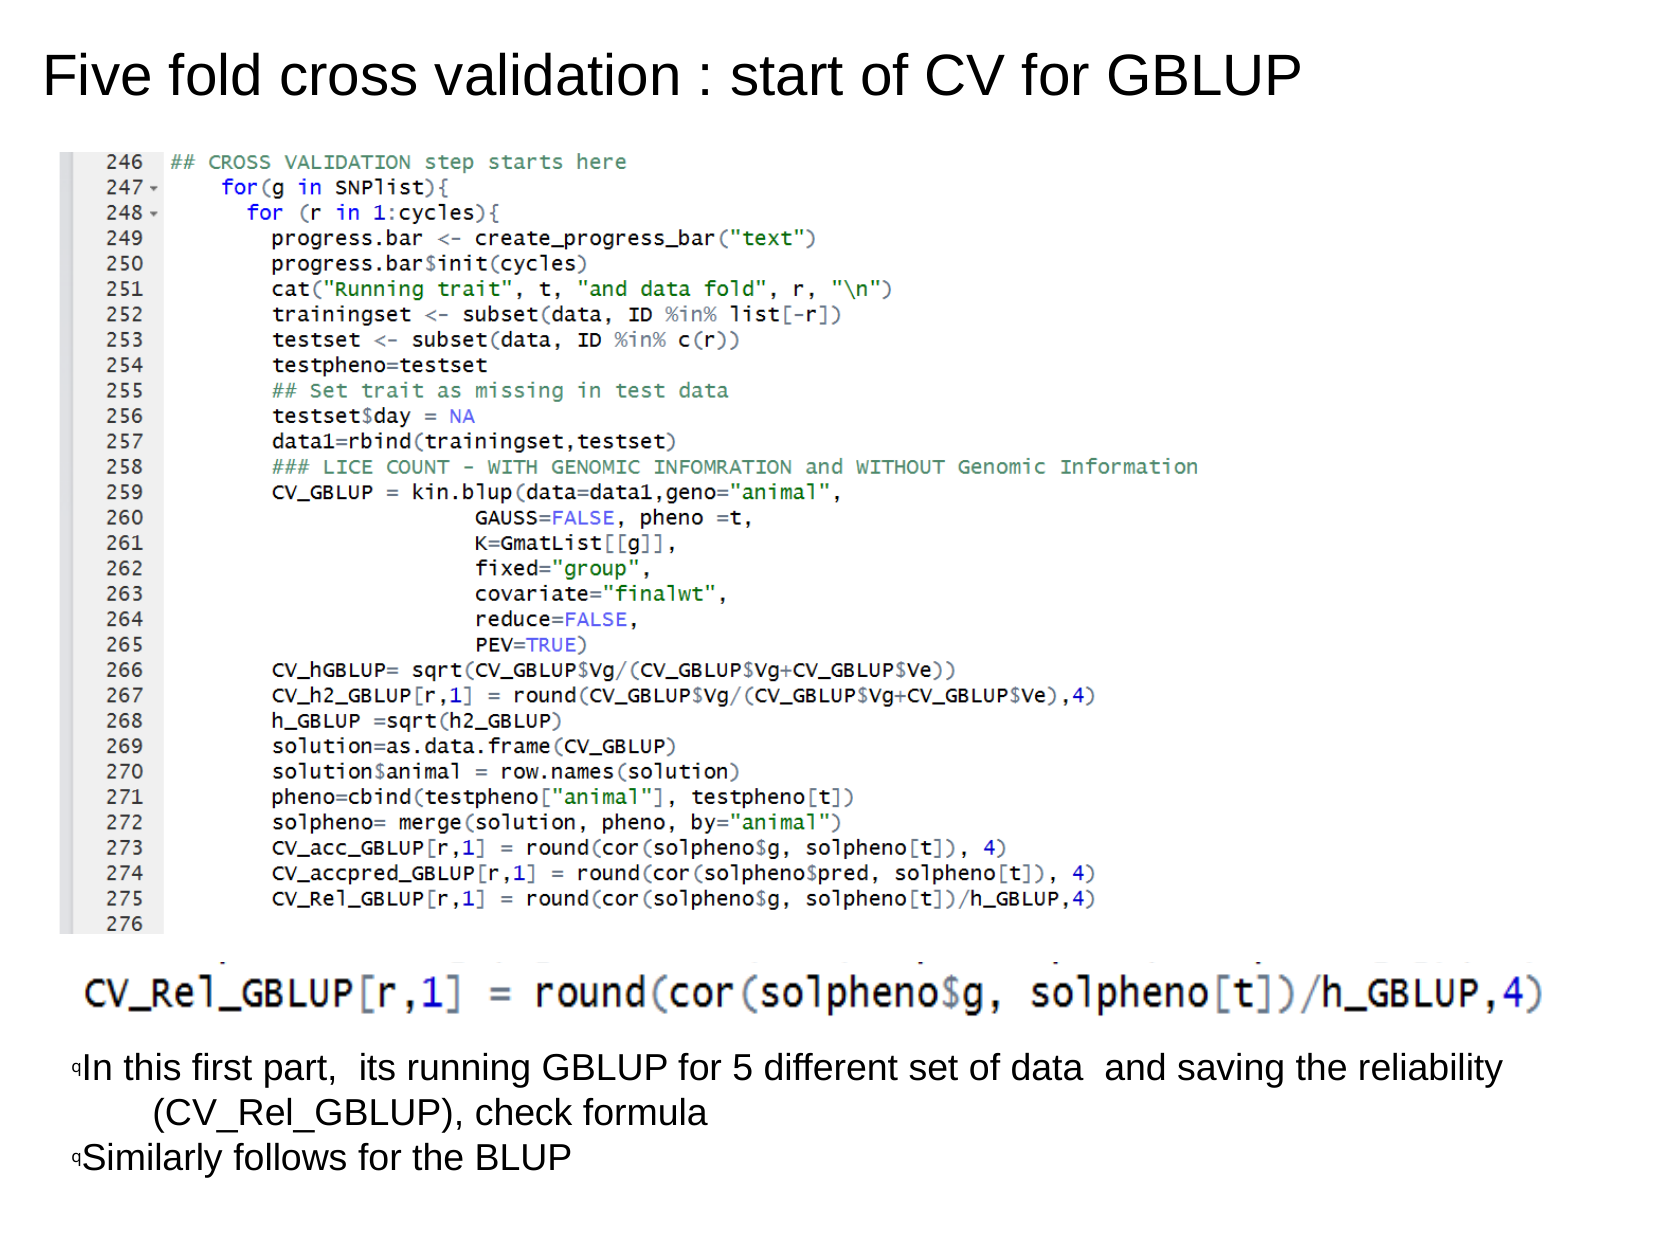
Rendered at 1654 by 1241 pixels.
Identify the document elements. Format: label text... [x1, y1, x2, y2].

text_box Five fold cross validation : start of CV for GBLUP [27, 37, 1642, 124]
picture [56, 962, 1578, 1030]
text_box In this first part, its running GBLUP for 5 different set of data and saving the reliability (CV_Rel_GBLUP), check formula Similarly follows for the BLUP [57, 1036, 1613, 1186]
picture [59, 152, 1287, 934]
